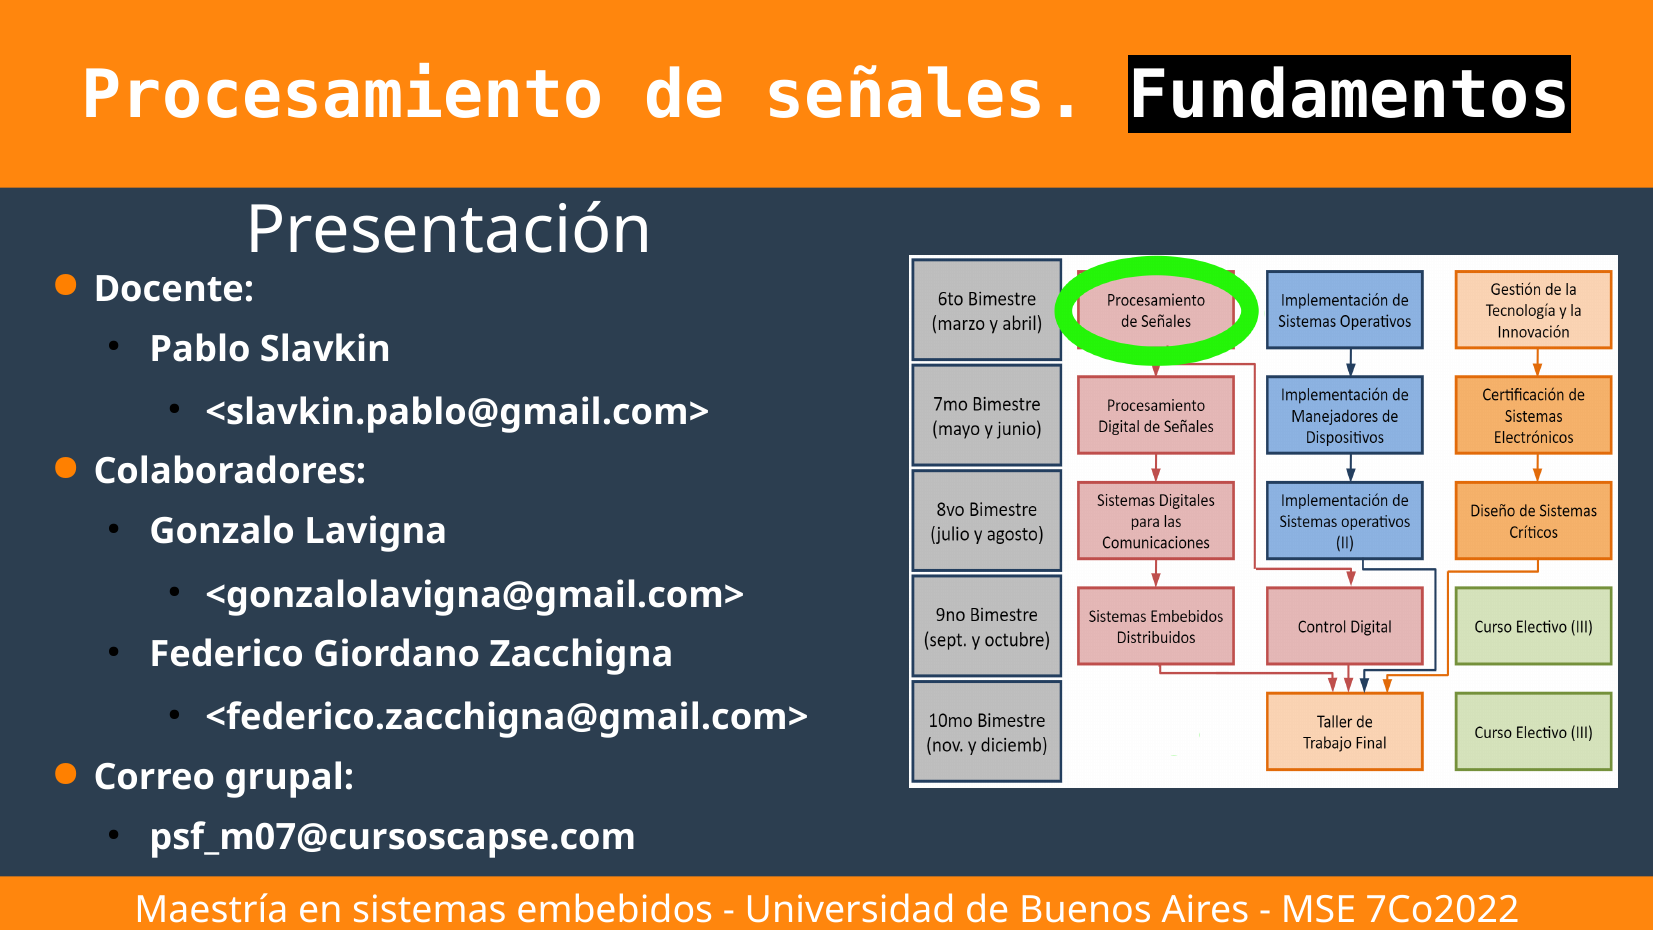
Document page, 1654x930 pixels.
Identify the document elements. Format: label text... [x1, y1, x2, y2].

picture [909, 255, 1618, 788]
text_box Presentación [56, 171, 844, 262]
title Procesamiento de señales. Fundamentos [58, 16, 1594, 135]
list Docente: Pablo Slavkin <slavkin.pablo@gmail.com> Colaboradores: Gonzalo Lavigna <gonzalolavigna@gmail.com> Federico Giordano Zacchigna <federico.zacchigna@gmail.com> Correo grupal: psf_m07@cursoscapse.com [37, 262, 901, 863]
